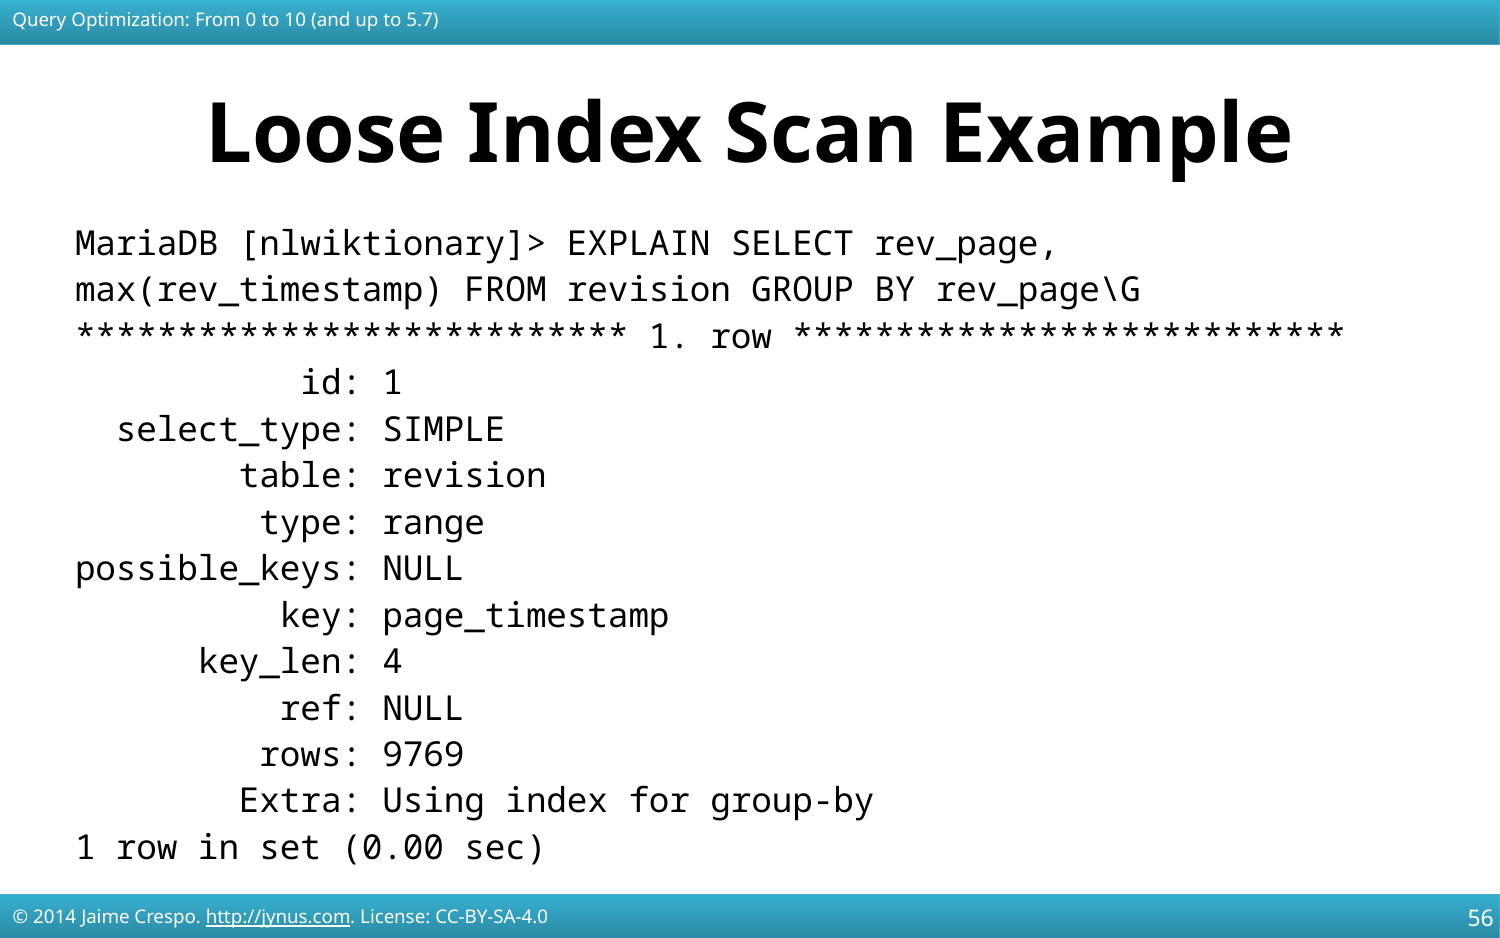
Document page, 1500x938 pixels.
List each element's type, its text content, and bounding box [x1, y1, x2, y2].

list MariaDB [nlwiktionary]> EXPLAIN SELECT rev_page, max(rev_timestamp) FROM revision GROUP BY rev_page\G *************************** 1. row *************************** id: 1 select_type: SIMPLE table: revision type: range possible_keys: NULL key: page_timestamp key_len: 4 ref: NULL rows: 9769 Extra: Using index for group-by 1 row in set (0.00 sec) [75, 218, 1425, 876]
slide_number [1389, 896, 1490, 935]
title Loose Index Scan Example [75, 51, 1425, 209]
